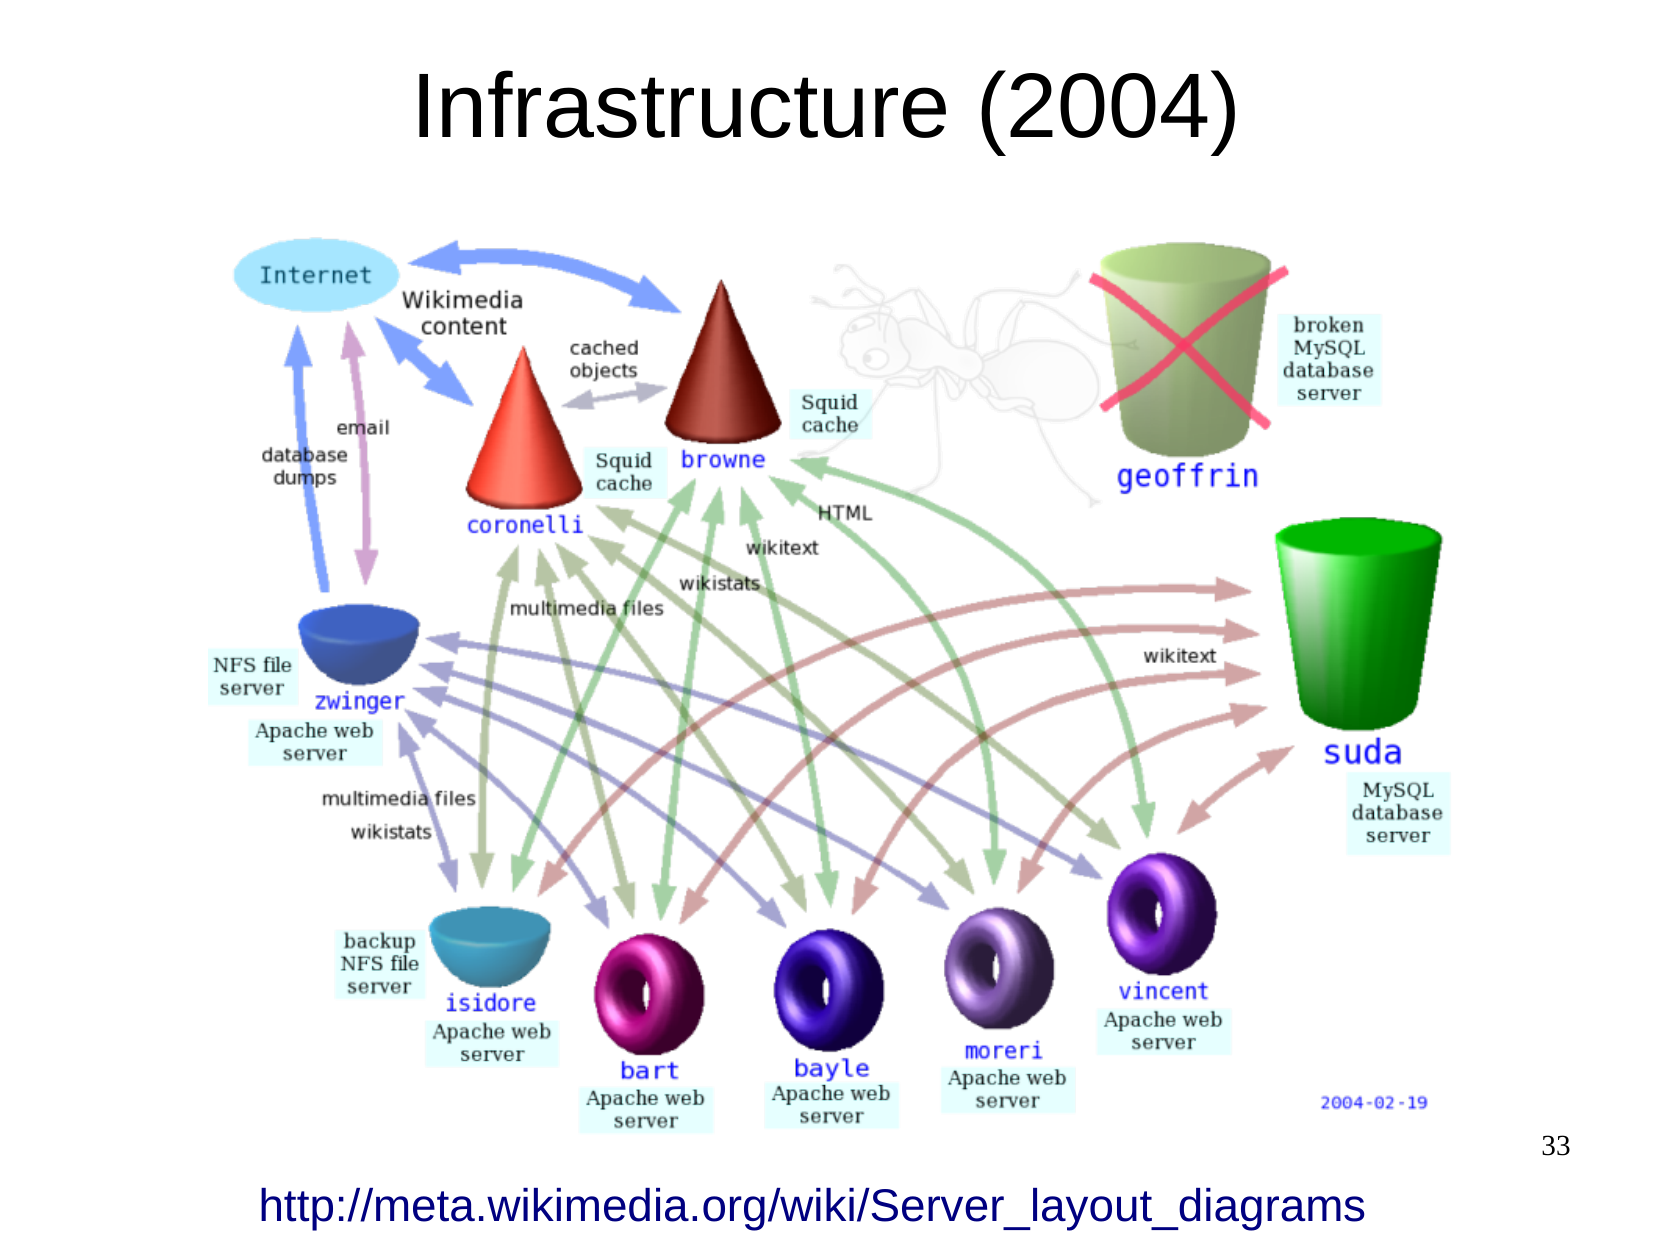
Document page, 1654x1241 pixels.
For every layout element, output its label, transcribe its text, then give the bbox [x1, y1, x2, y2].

picture [208, 230, 1459, 1135]
text_box http://meta.wikimedia.org/wiki/Server_layout_diagrams [31, 1172, 1607, 1239]
title Infrastructure (2004) [82, 9, 1571, 202]
